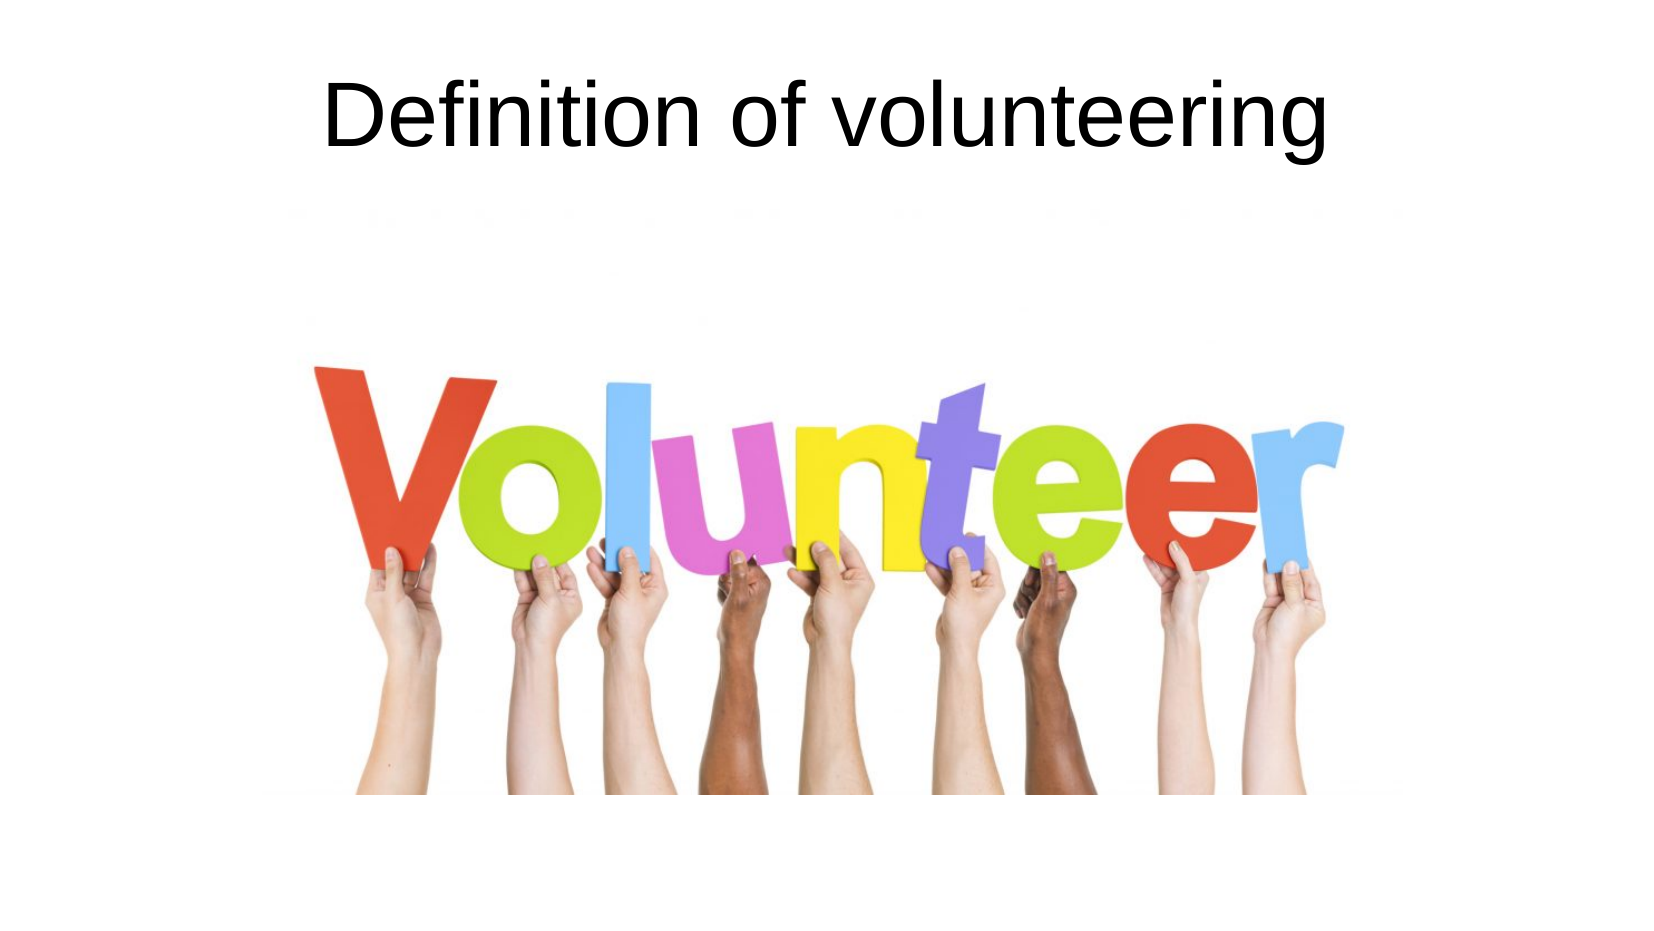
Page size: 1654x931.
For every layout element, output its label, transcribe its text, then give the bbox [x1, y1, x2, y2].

title Definition of volunteering [82, 37, 1571, 193]
picture [262, 192, 1403, 795]
